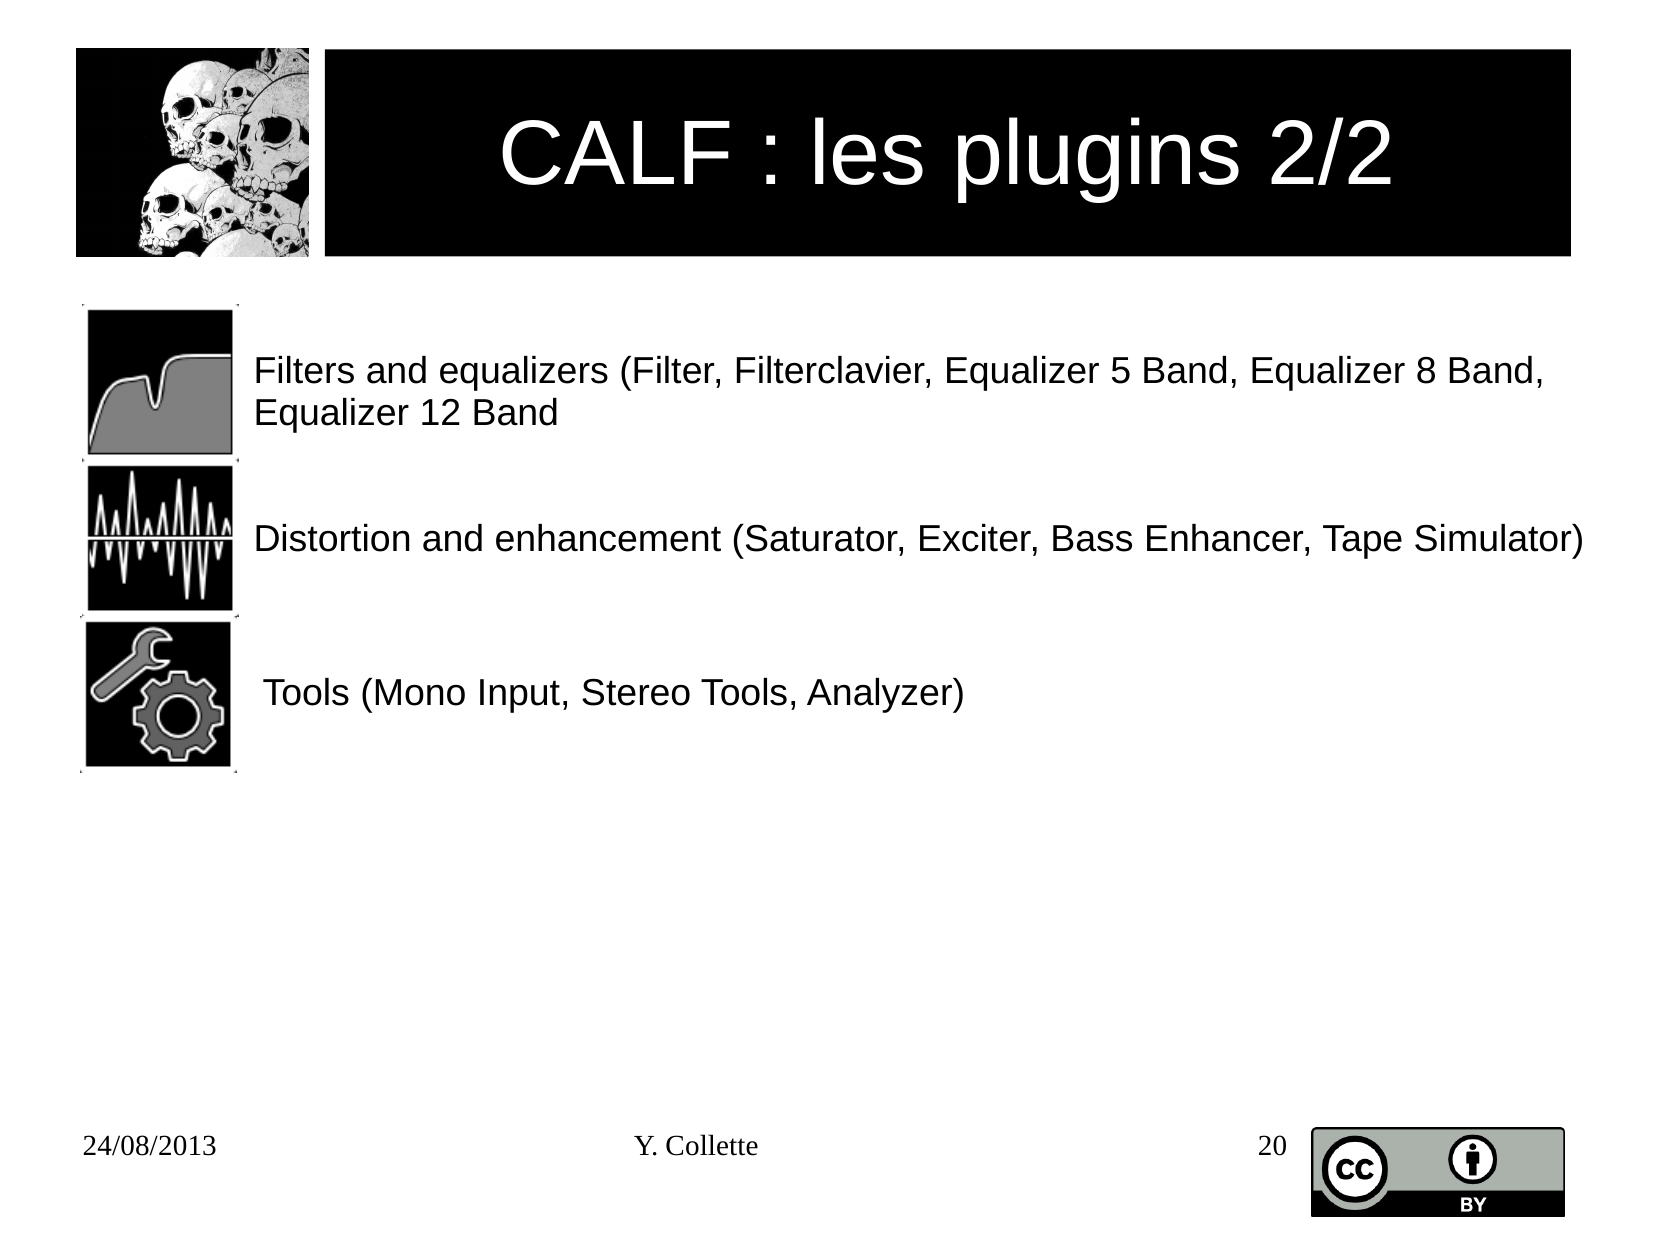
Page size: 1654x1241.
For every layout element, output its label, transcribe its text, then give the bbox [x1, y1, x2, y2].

text_box Distortion and enhancement (Saturator, Exciter, Bass Enhancer, Tape Simulator) [238, 510, 1607, 609]
title CALF : les plugins 2/2 [324, 49, 1571, 257]
picture [80, 304, 239, 774]
picture [76, 48, 309, 257]
text_box Tools (Mono Input, Stereo Tools, Analyzer) [248, 663, 1571, 721]
text_box Filters and equalizers (Filter, Filterclavier, Equalizer 5 Band, Equalizer 8 Band, Equalizer 12 Band [238, 342, 1583, 442]
picture [1311, 1127, 1565, 1217]
